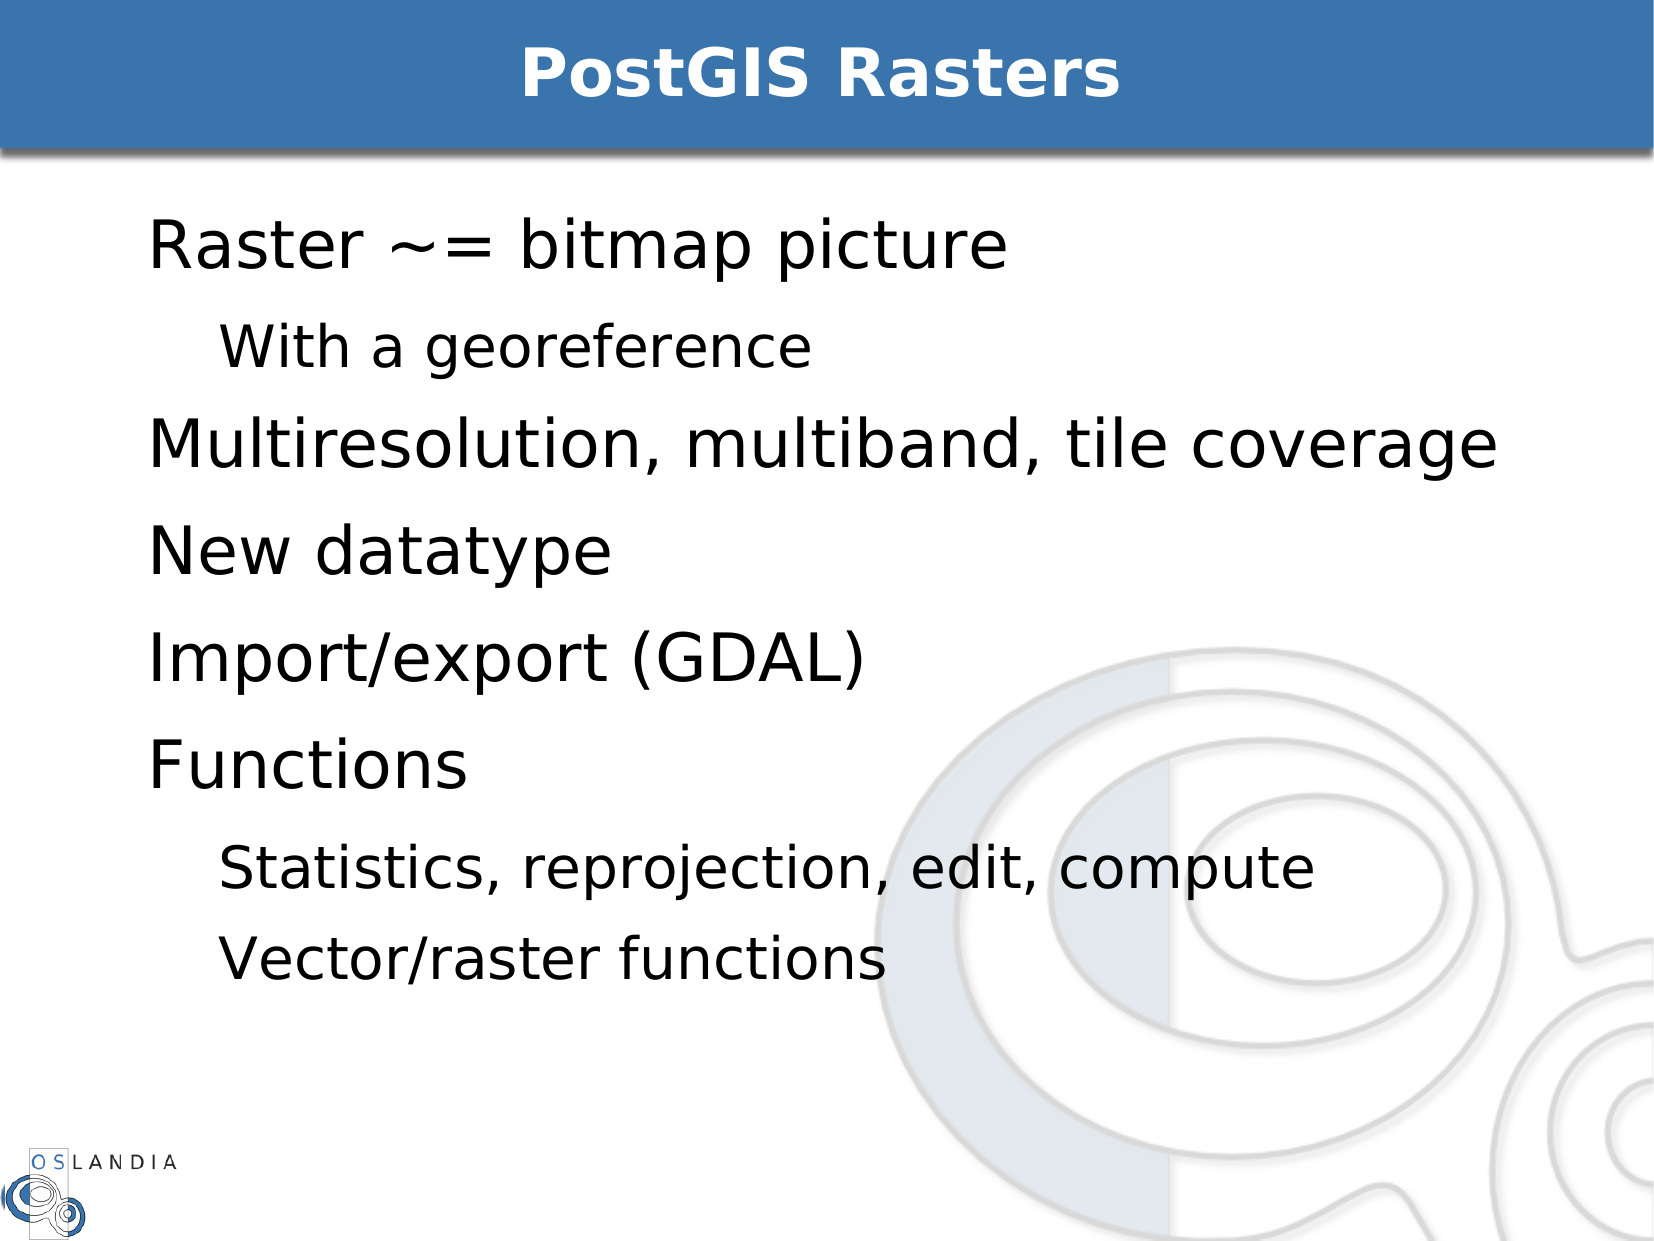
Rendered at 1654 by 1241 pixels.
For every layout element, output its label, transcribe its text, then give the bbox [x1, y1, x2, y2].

picture [0, 0, 1654, 1241]
title PostGIS Rasters [76, 0, 1565, 148]
list Raster ~= bitmap picture With a georeference Multiresolution, multiband, tile coverage New datatype Import/export (GDAL) Functions Statistics, reprojection, edit, compute Vector/raster functions [76, 206, 1565, 1026]
